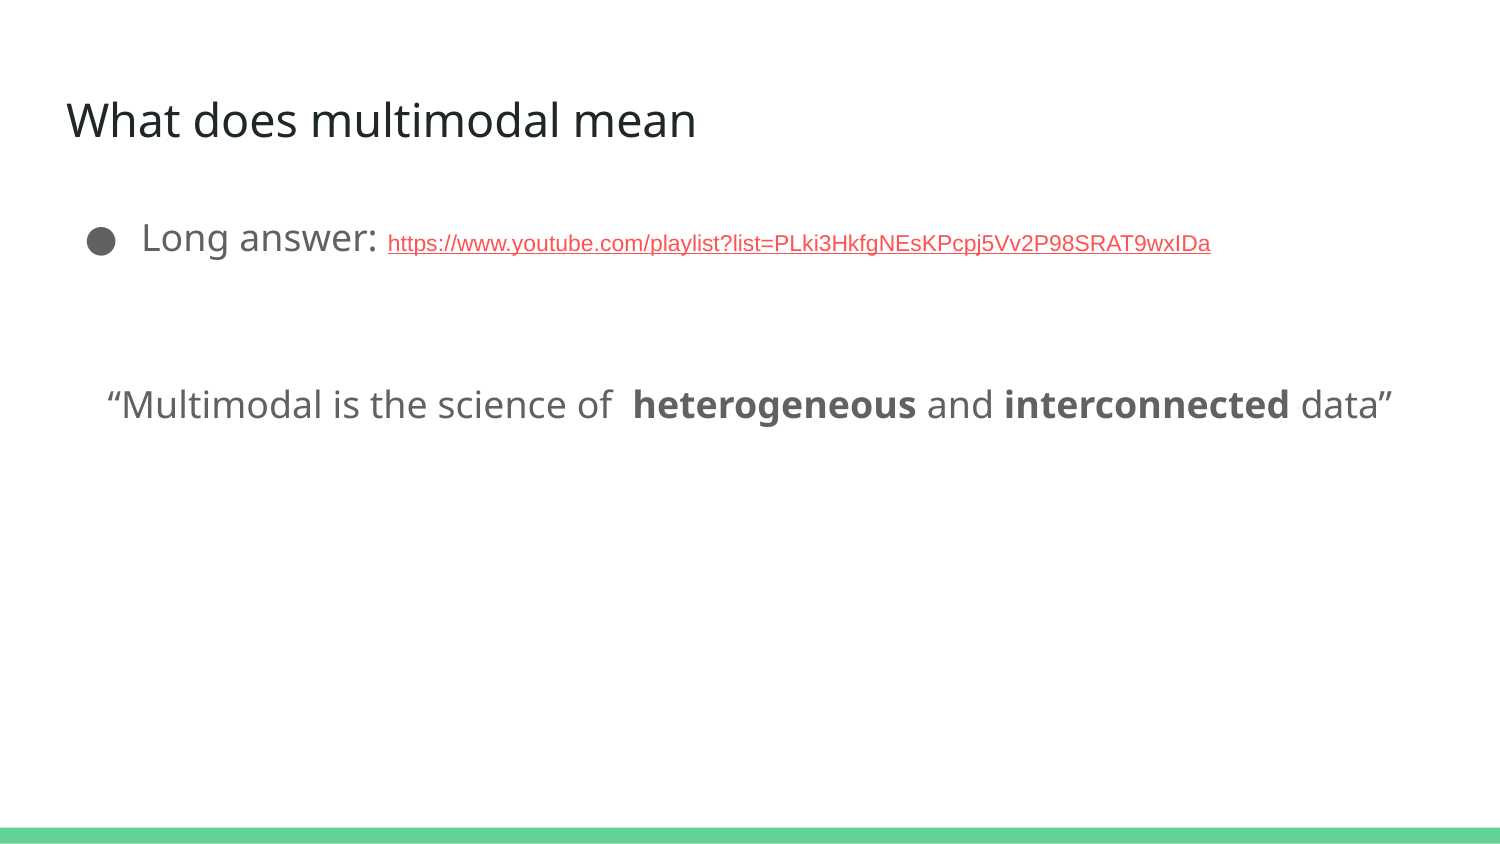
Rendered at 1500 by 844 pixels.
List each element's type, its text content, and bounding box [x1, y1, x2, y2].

list Long answer: https://www.youtube.com/playlist?list=PLki3HkfgNEsKPcpj5Vv2P98SRAT9wxIDa “Multimodal is the science of heterogeneous and interconnected data” [51, 189, 1449, 750]
title What does multimodal mean [51, 72, 1449, 167]
